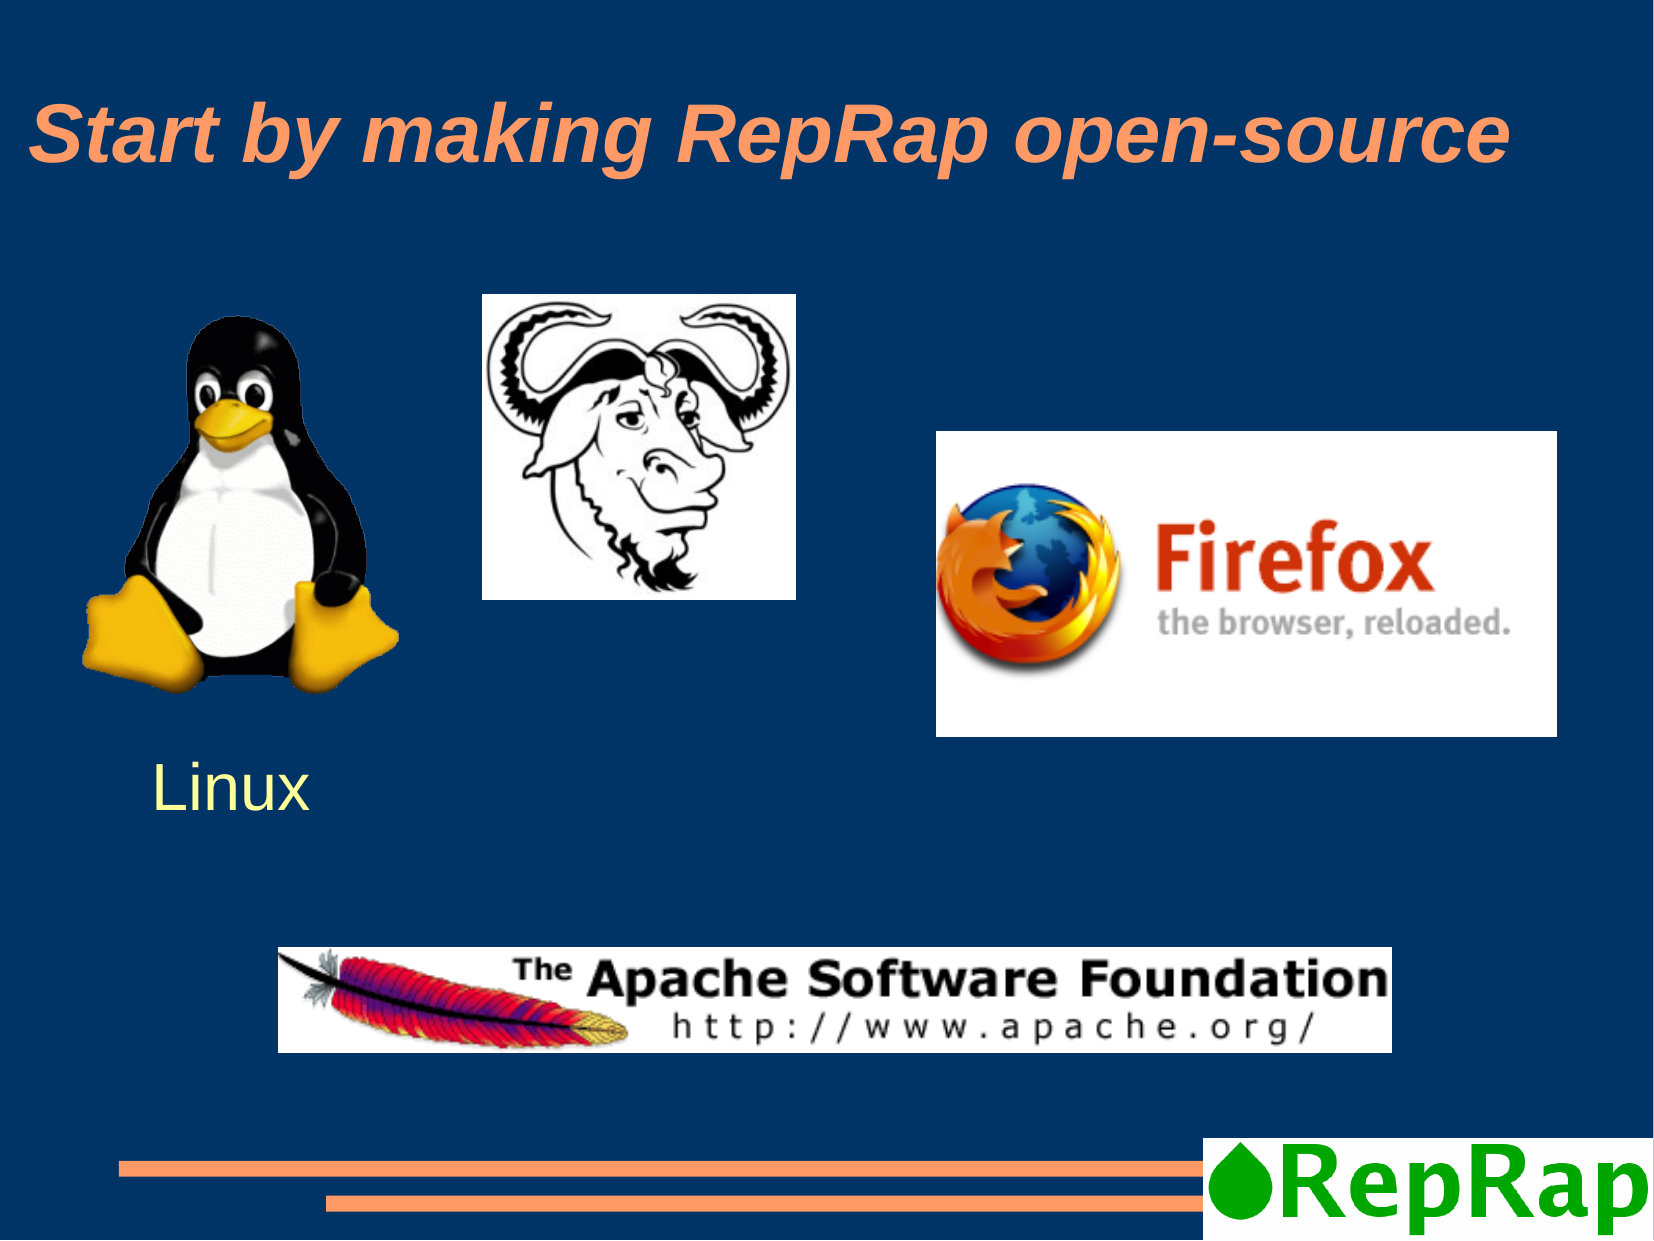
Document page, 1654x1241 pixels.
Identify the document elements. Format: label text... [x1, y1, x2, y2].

picture [936, 431, 1557, 737]
title Start by making RepRap open-source [28, 0, 1654, 267]
picture [482, 294, 796, 600]
subtitle Linux [151, 727, 356, 856]
picture [51, 270, 466, 727]
picture [1203, 1138, 1654, 1241]
picture [278, 947, 1392, 1053]
